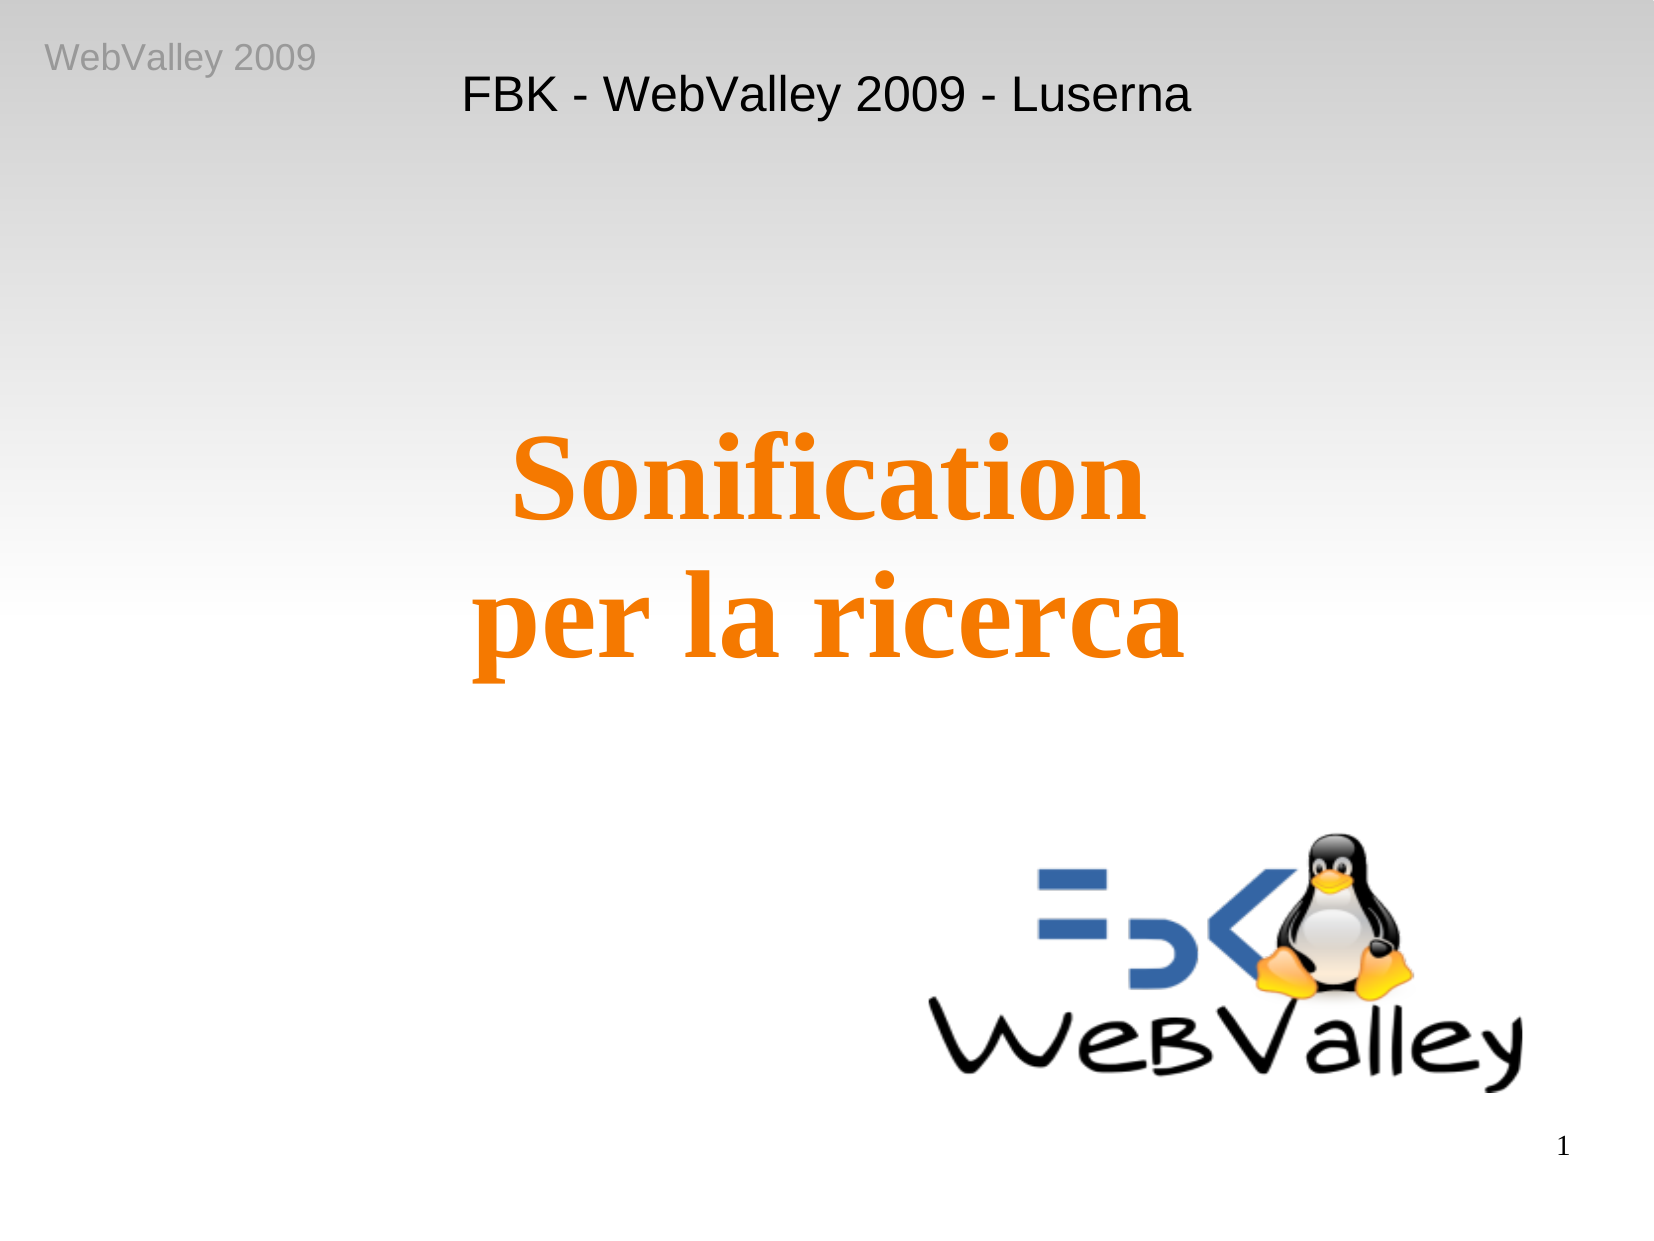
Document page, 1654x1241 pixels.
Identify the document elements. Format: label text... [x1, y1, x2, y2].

title Sonification per la ricerca [123, 407, 1536, 685]
text_box FBK - WebValley 2009 - Luserna [0, 59, 1654, 135]
picture [915, 826, 1537, 1093]
text_box WebValley 2009 [29, 29, 355, 87]
